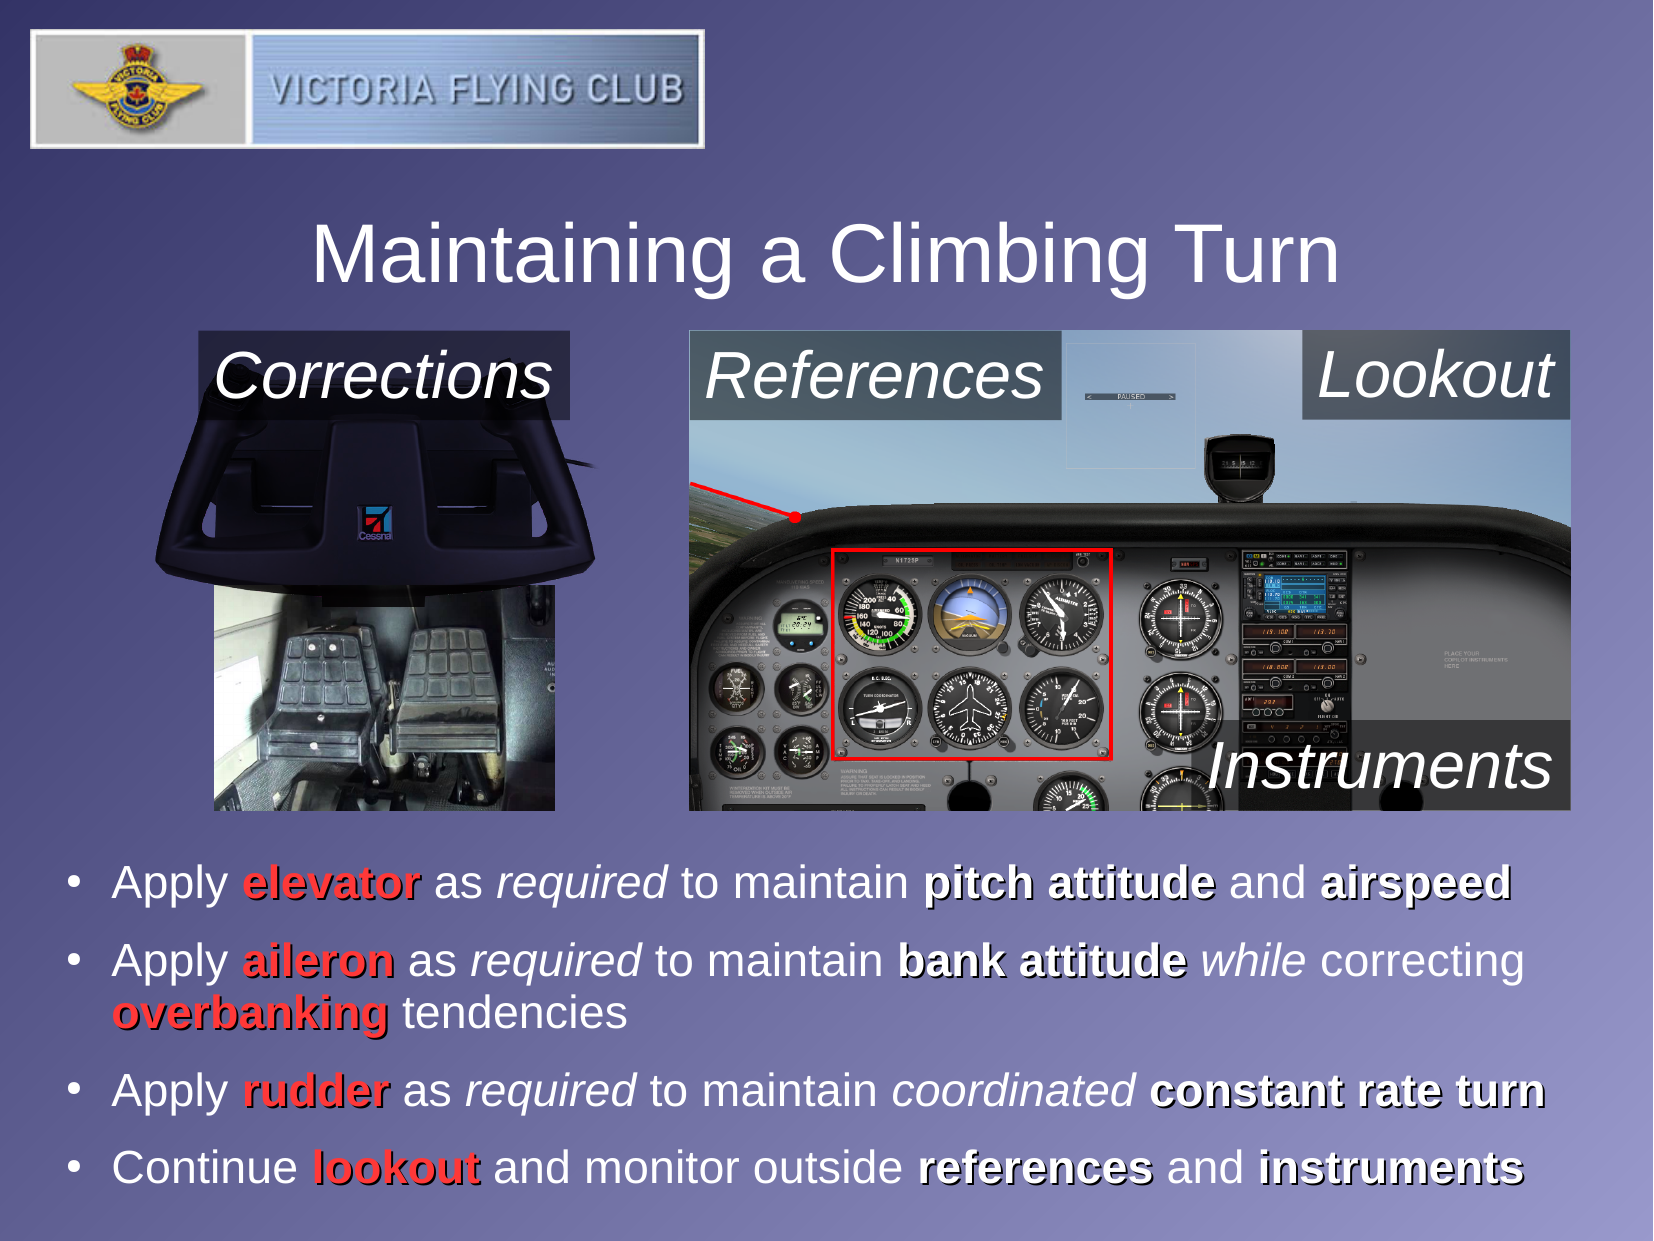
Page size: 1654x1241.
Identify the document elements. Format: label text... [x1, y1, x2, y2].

picture [30, 29, 705, 149]
title Maintaining a Climbing Turn [82, 150, 1571, 358]
picture [149, 356, 600, 811]
text_box Lookout [1302, 330, 1571, 420]
text_box Instruments [1191, 720, 1571, 810]
list Apply elevator as required to maintain pitch attitude and airspeed Apply aileron as required to maintain bank attitude while correcting overbanking tendencies Apply rudder as required to maintain coordinated constant rate turn Continue lookout and monitor outside references and instruments [50, 856, 1603, 1202]
picture [689, 330, 1571, 811]
text_box References [689, 330, 1062, 421]
text_box Corrections [198, 330, 570, 421]
